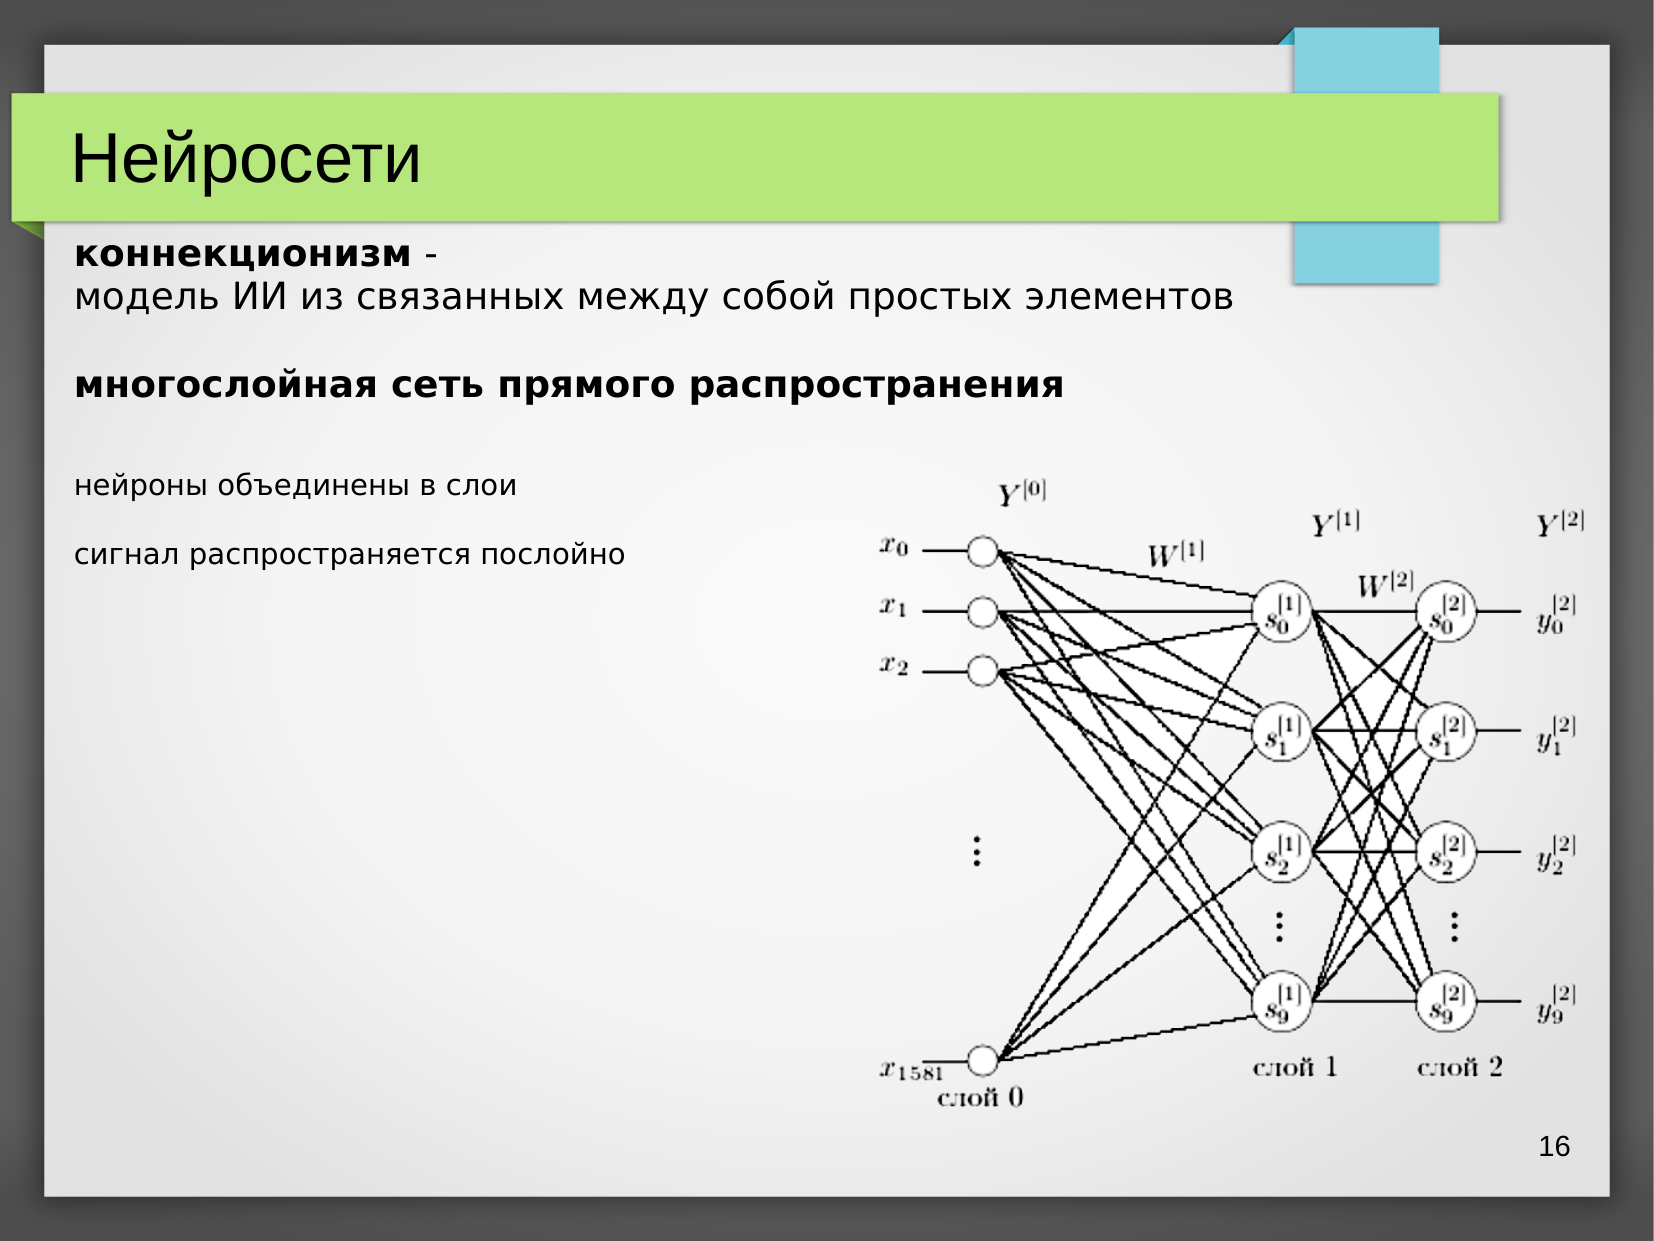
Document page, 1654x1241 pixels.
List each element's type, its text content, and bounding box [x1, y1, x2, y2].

picture [0, 0, 1654, 1241]
text_box нейроны объединены в слои сигнал распространяется послойно [59, 461, 650, 922]
title Нейросети [70, 118, 1205, 199]
text_box коннекционизм - модель ИИ из связанных между собой простых элементов многослойная сеть прямого распространения [59, 224, 1288, 414]
